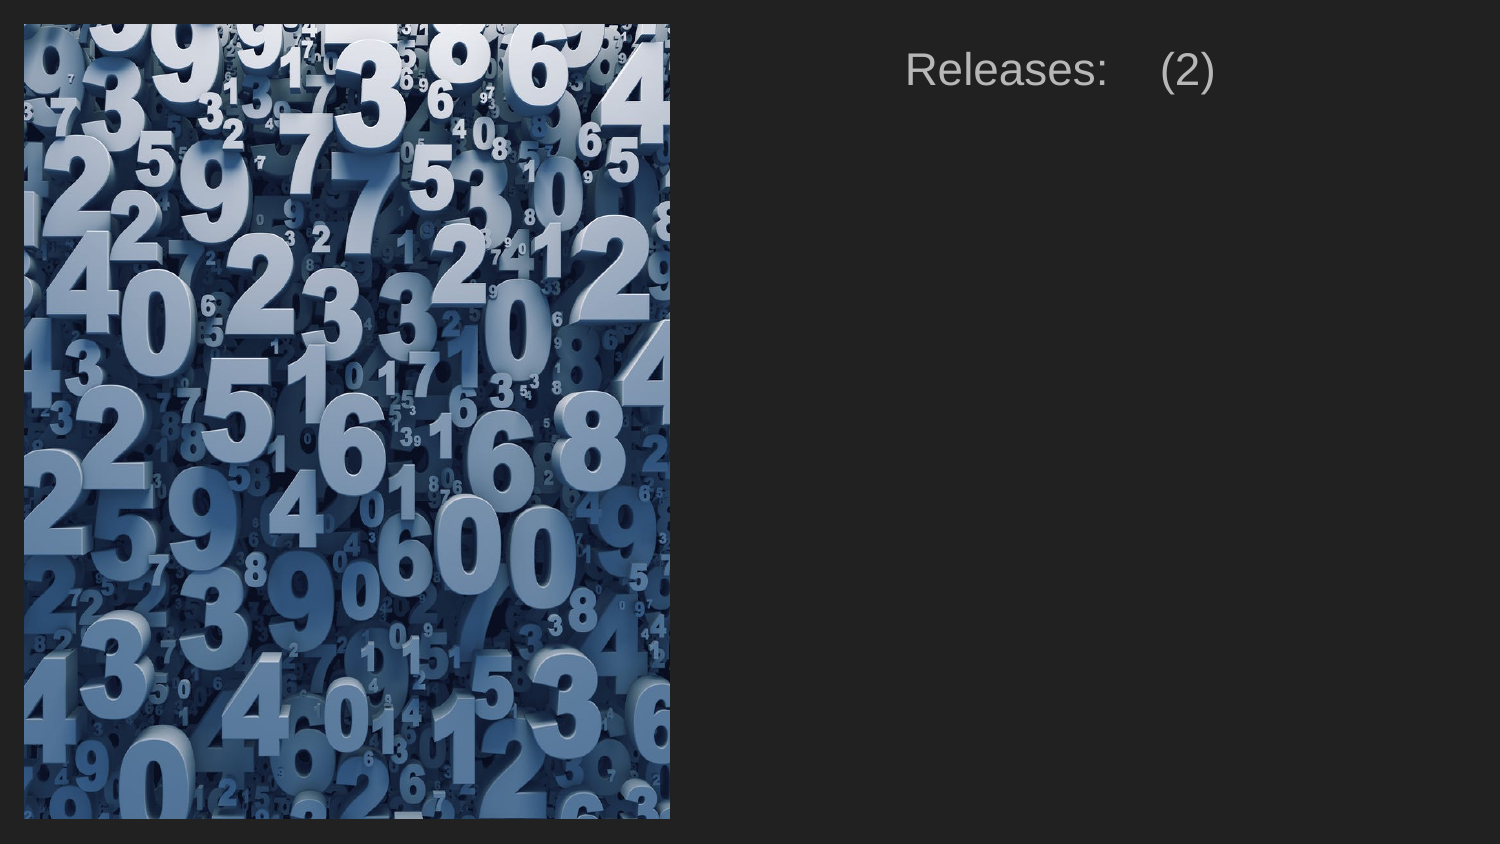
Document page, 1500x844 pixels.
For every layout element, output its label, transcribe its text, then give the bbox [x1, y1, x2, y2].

text_box Releases: 6 (2) [670, 24, 1464, 819]
picture [24, 24, 670, 819]
